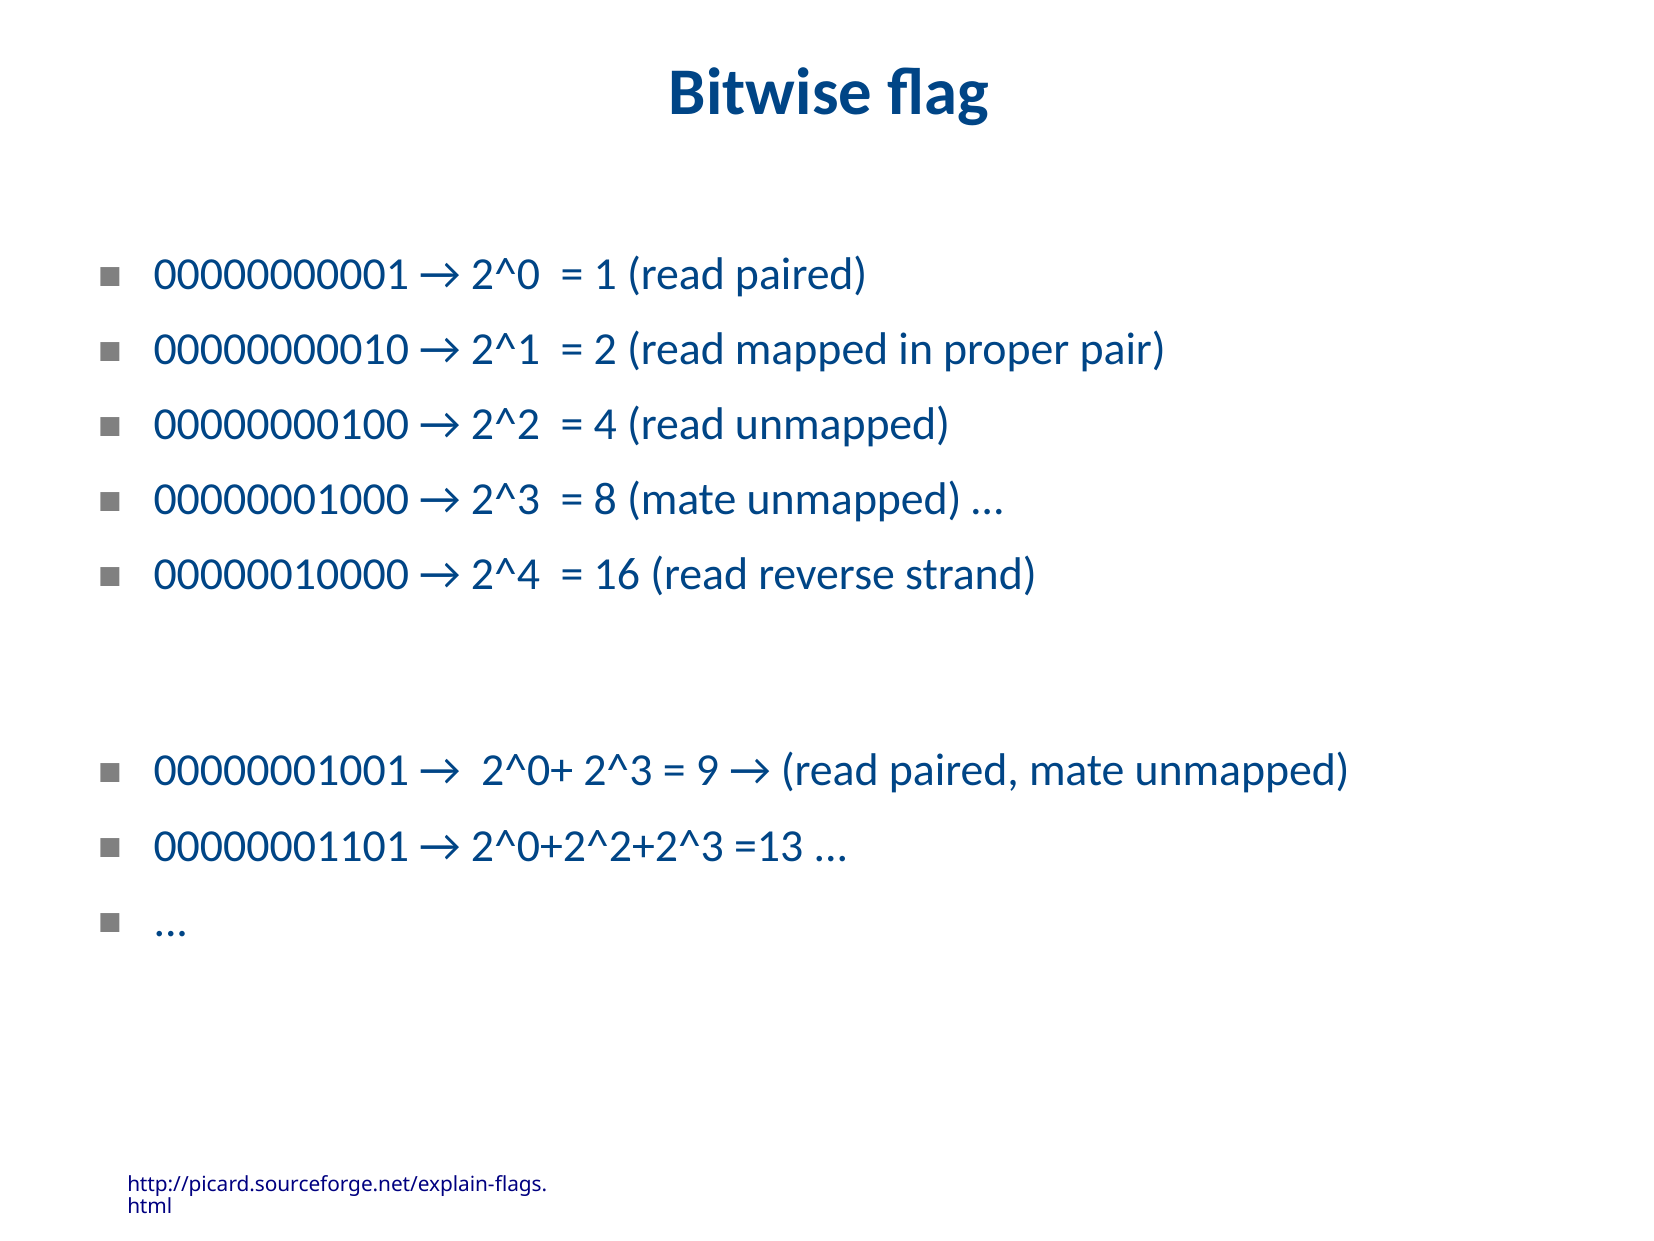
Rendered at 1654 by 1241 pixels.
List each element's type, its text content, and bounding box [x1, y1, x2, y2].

title Bitwise flag [85, 18, 1574, 177]
list 00000000001 → 2^0 = 1 (read paired) 00000000010 → 2^1 = 2 (read mapped in proper pair) 00000000100 → 2^2 = 4 (read unmapped) 00000001000 → 2^3 = 8 (mate unmapped) … 00000010000 → 2^4 = 16 (read reverse strand) 00000001001 → 2^0+ 2^3 = 9 → (read paired, mate unmapped) 00000001101 → 2^0+2^2+2^3 =13 ... ... [82, 255, 1571, 1126]
text_box http://picard.sourceforge.net/explain-flags.html [112, 1161, 569, 1202]
